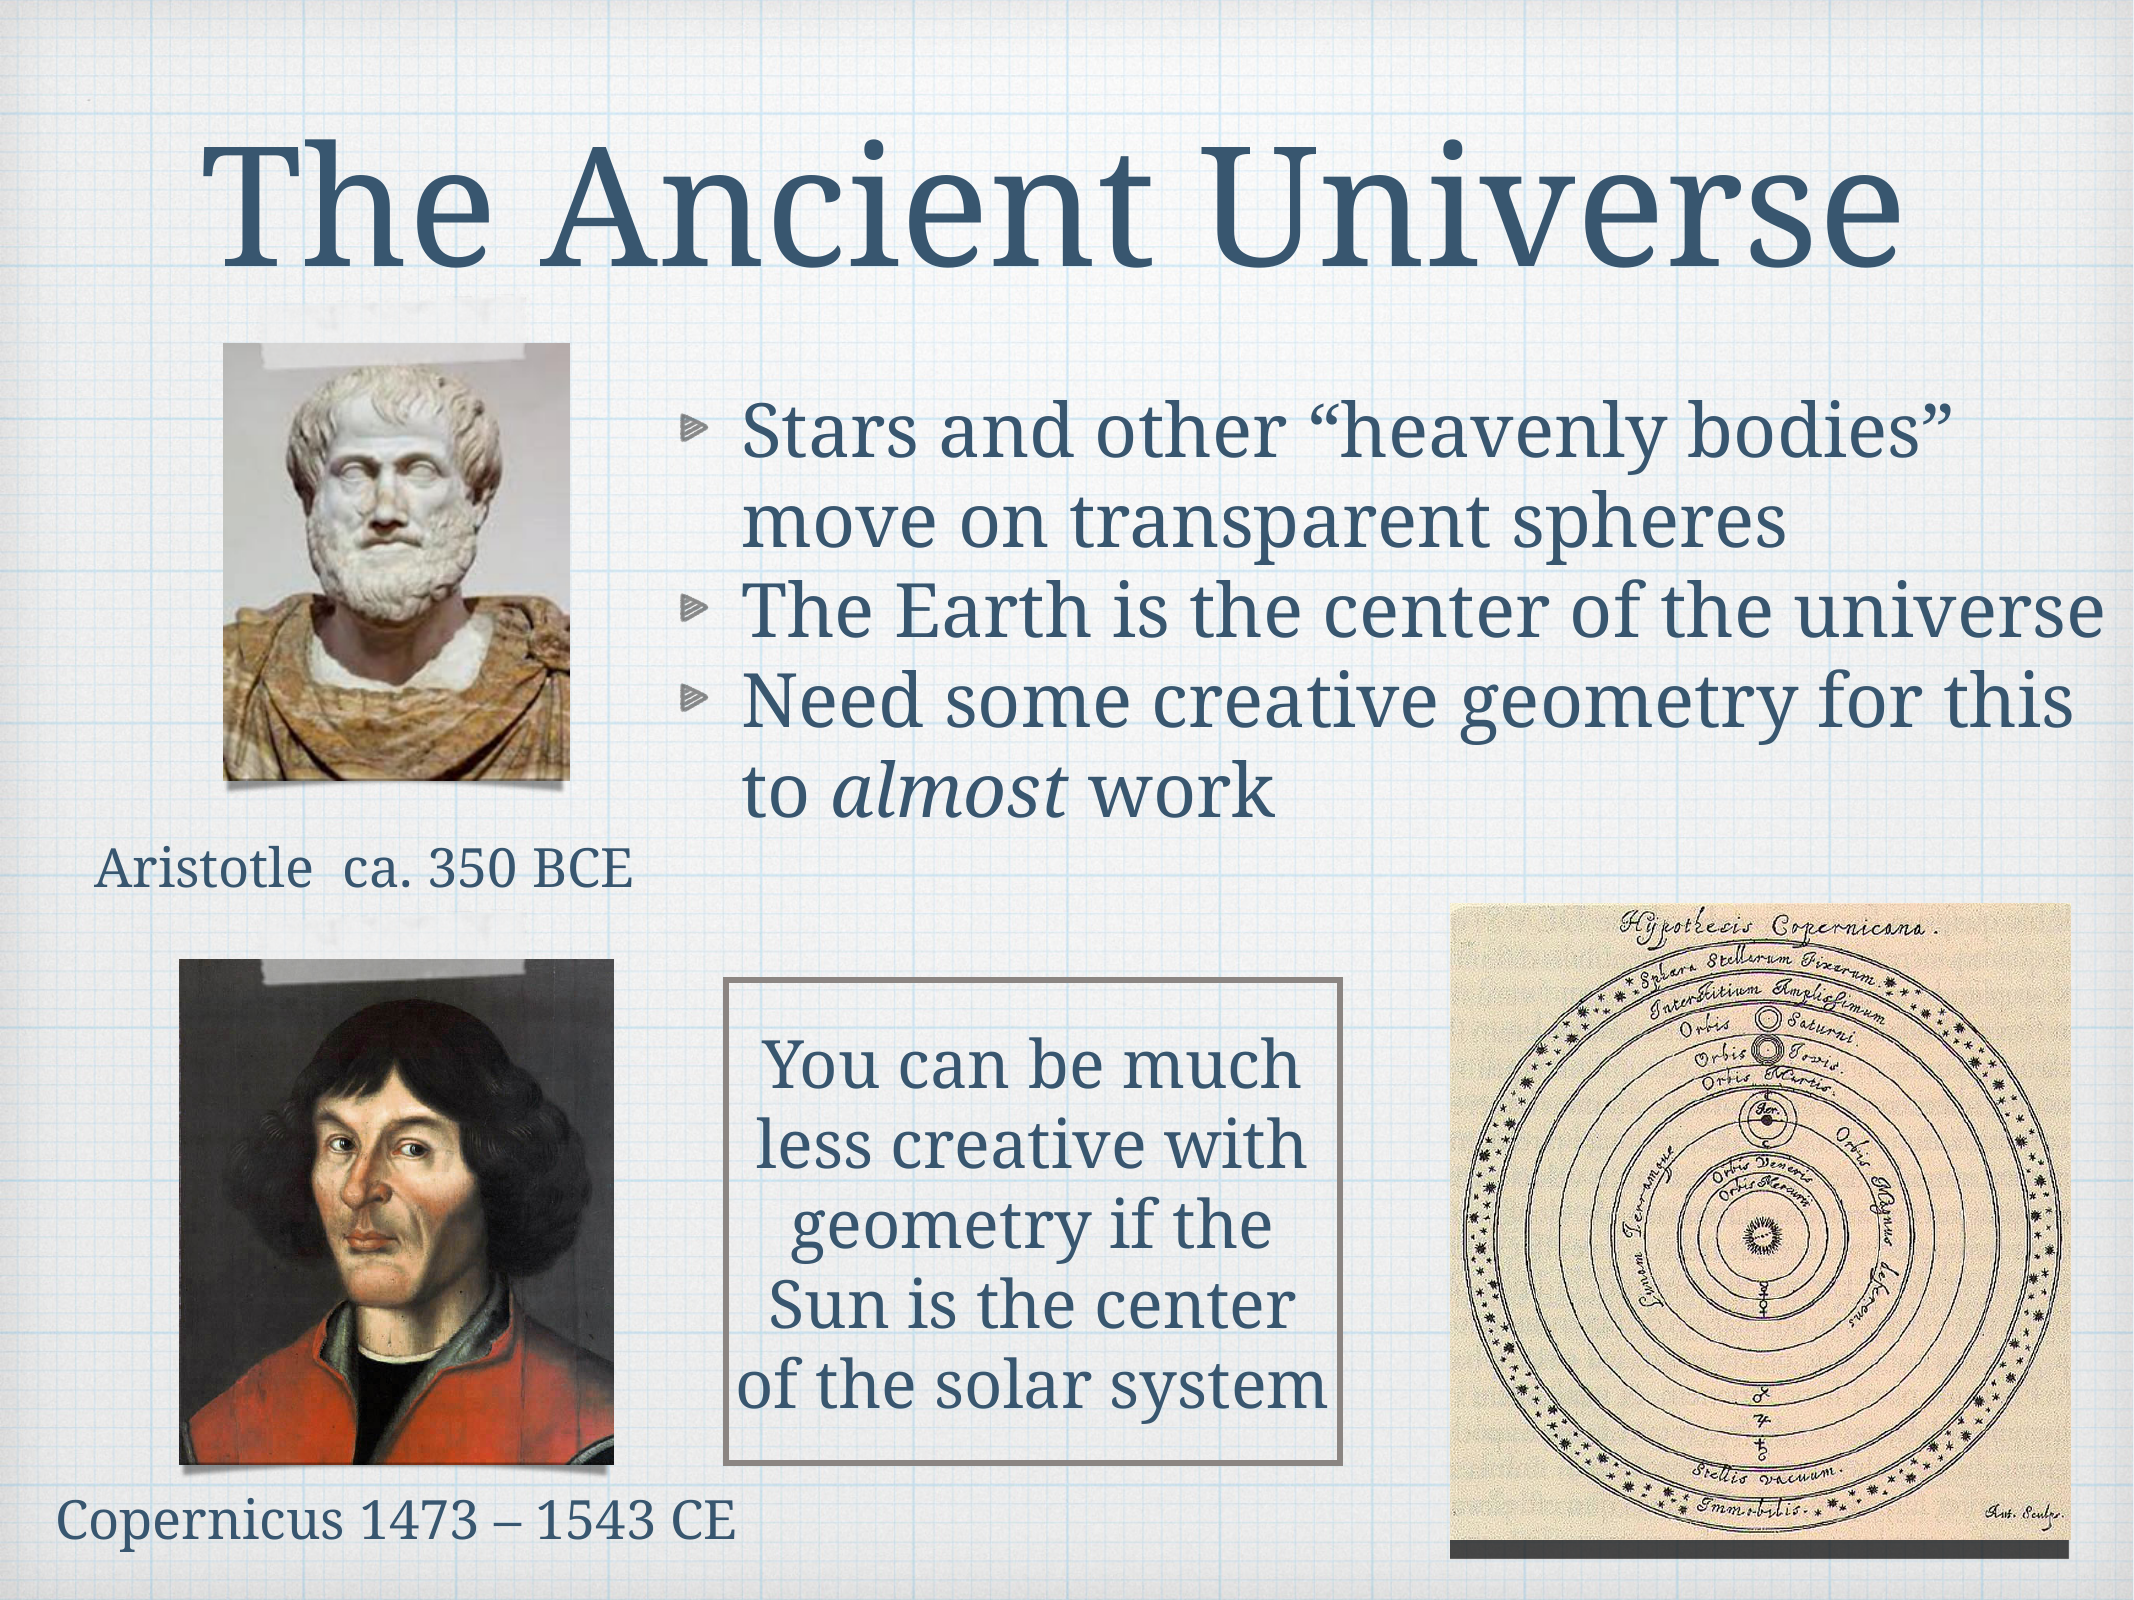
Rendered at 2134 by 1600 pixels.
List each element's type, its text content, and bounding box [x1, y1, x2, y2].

picture [679, 412, 710, 443]
text_box You can be much less creative with geometry if the Sun is the center of the solar system [725, 980, 1340, 1464]
picture [679, 682, 710, 713]
text_box The Ancient Universe [0, 0, 2100, 401]
picture [679, 592, 710, 623]
text_box Stars and other “heavenly bodies” move on transparent spheres The Earth is the center of the universe Need some creative geometry for this to almost work [670, 299, 2120, 915]
text_box Aristotle ca. 350 BCE [39, 822, 691, 963]
text_box Copernicus 1473 – 1543 CE [9, 1471, 785, 1564]
picture [0, 0, 2134, 1600]
